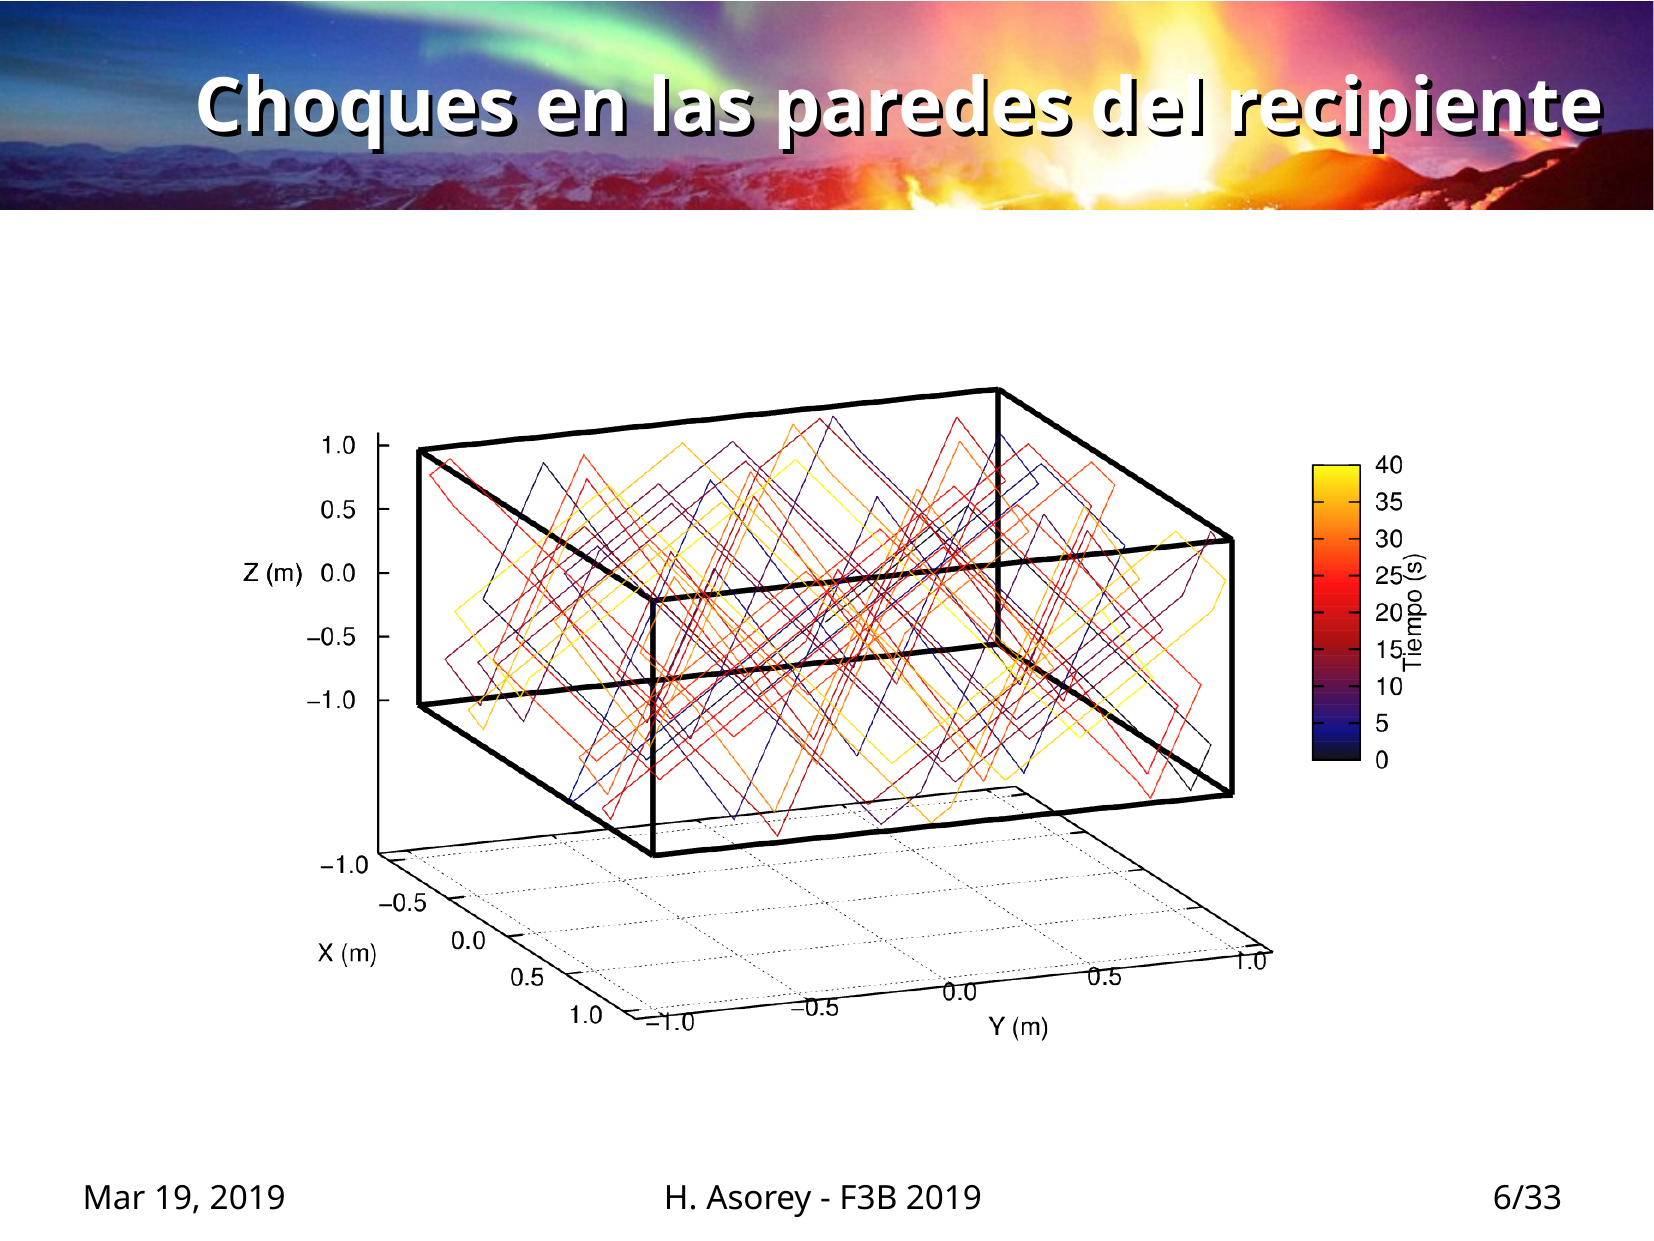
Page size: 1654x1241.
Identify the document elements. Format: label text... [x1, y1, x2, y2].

title Choques en las paredes del recipiente [45, 15, 1606, 191]
picture [0, 1, 1654, 210]
picture [182, 254, 1468, 1156]
